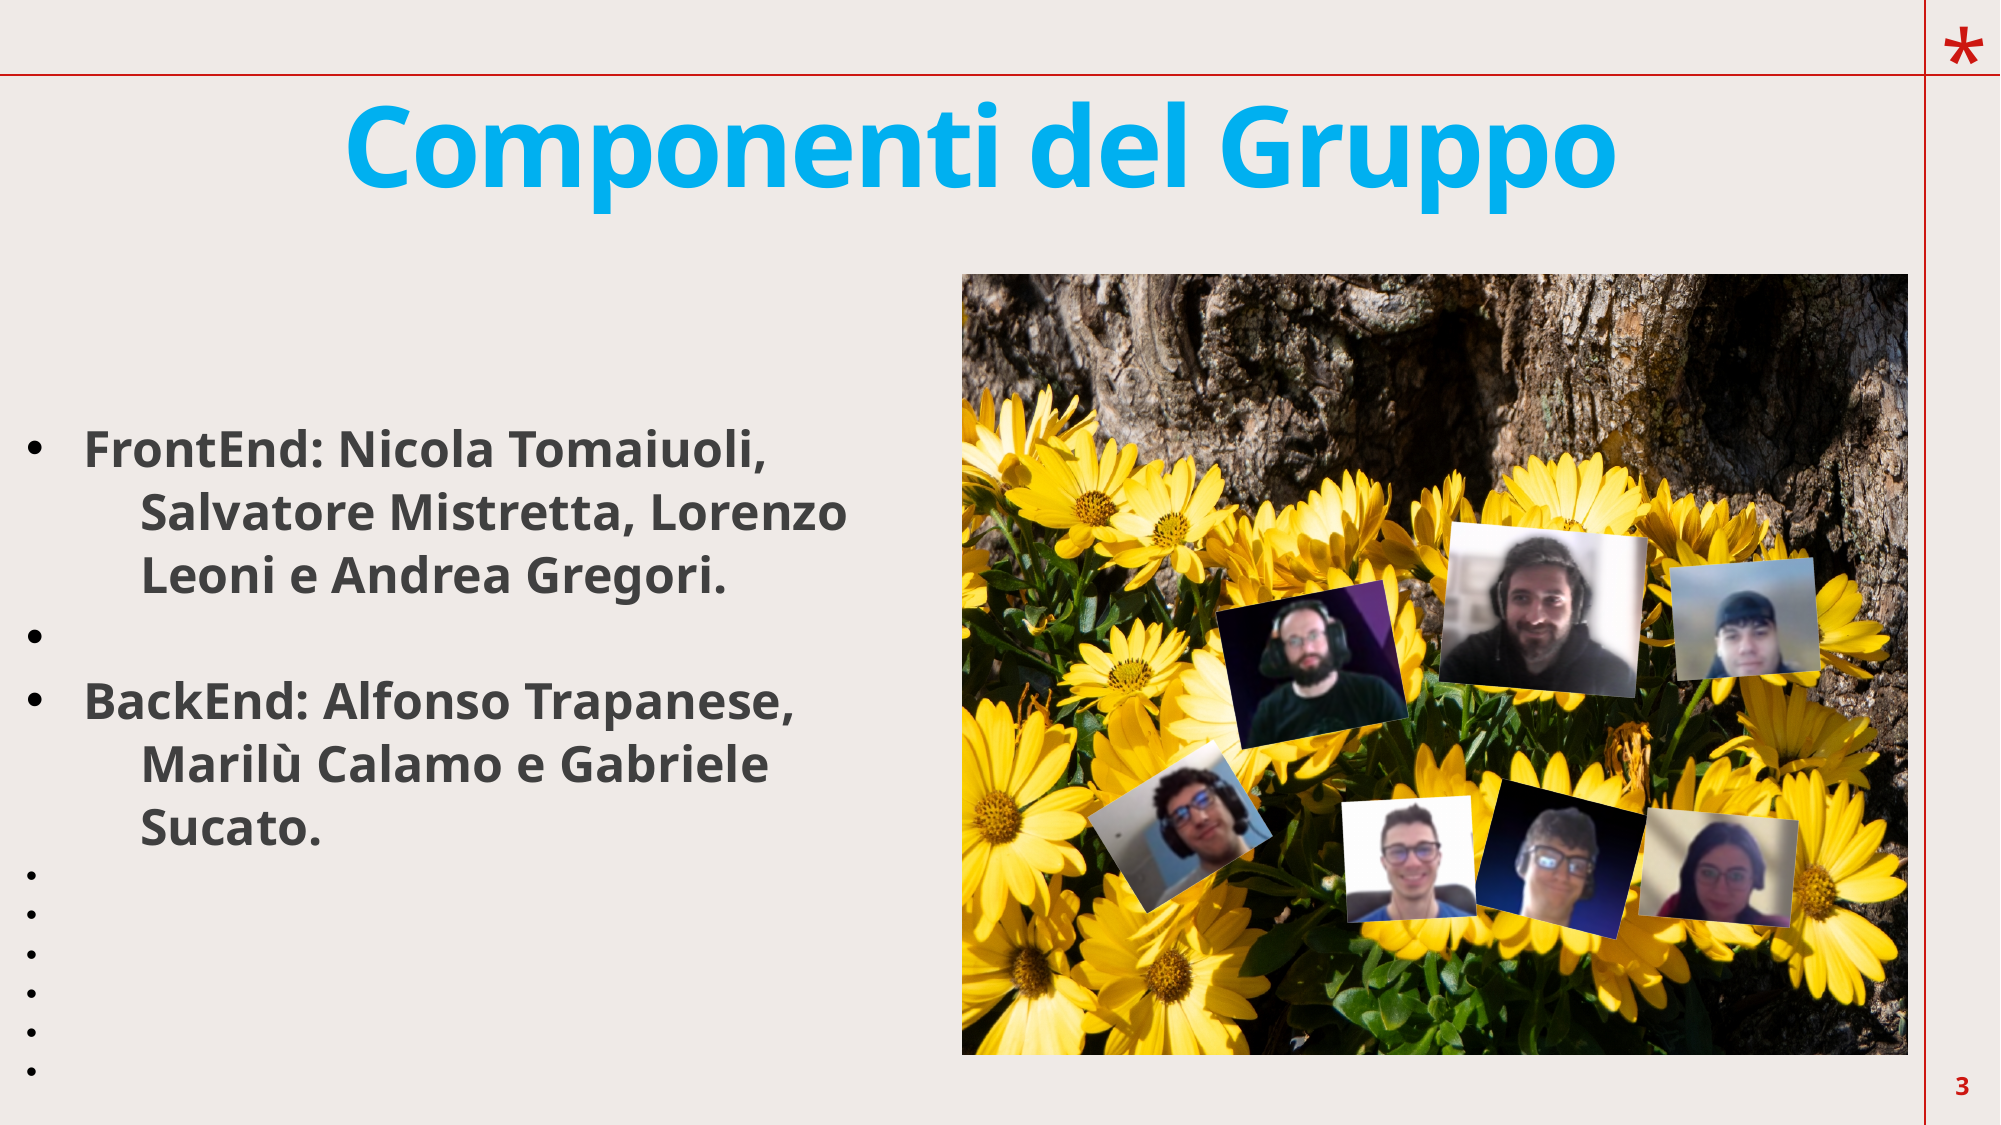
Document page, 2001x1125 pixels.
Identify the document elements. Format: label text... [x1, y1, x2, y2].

picture [962, 274, 1908, 1055]
text_box [1925, 1050, 2000, 1125]
list FrontEnd: Nicola Tomaiuoli, Salvatore Mistretta, Lorenzo Leoni e Andrea Gregori. BackEnd: Alfonso Trapanese, Marilù Calamo e Gabriele Sucato. [11, 230, 963, 1099]
title Componenti del Gruppo [323, 99, 1639, 244]
